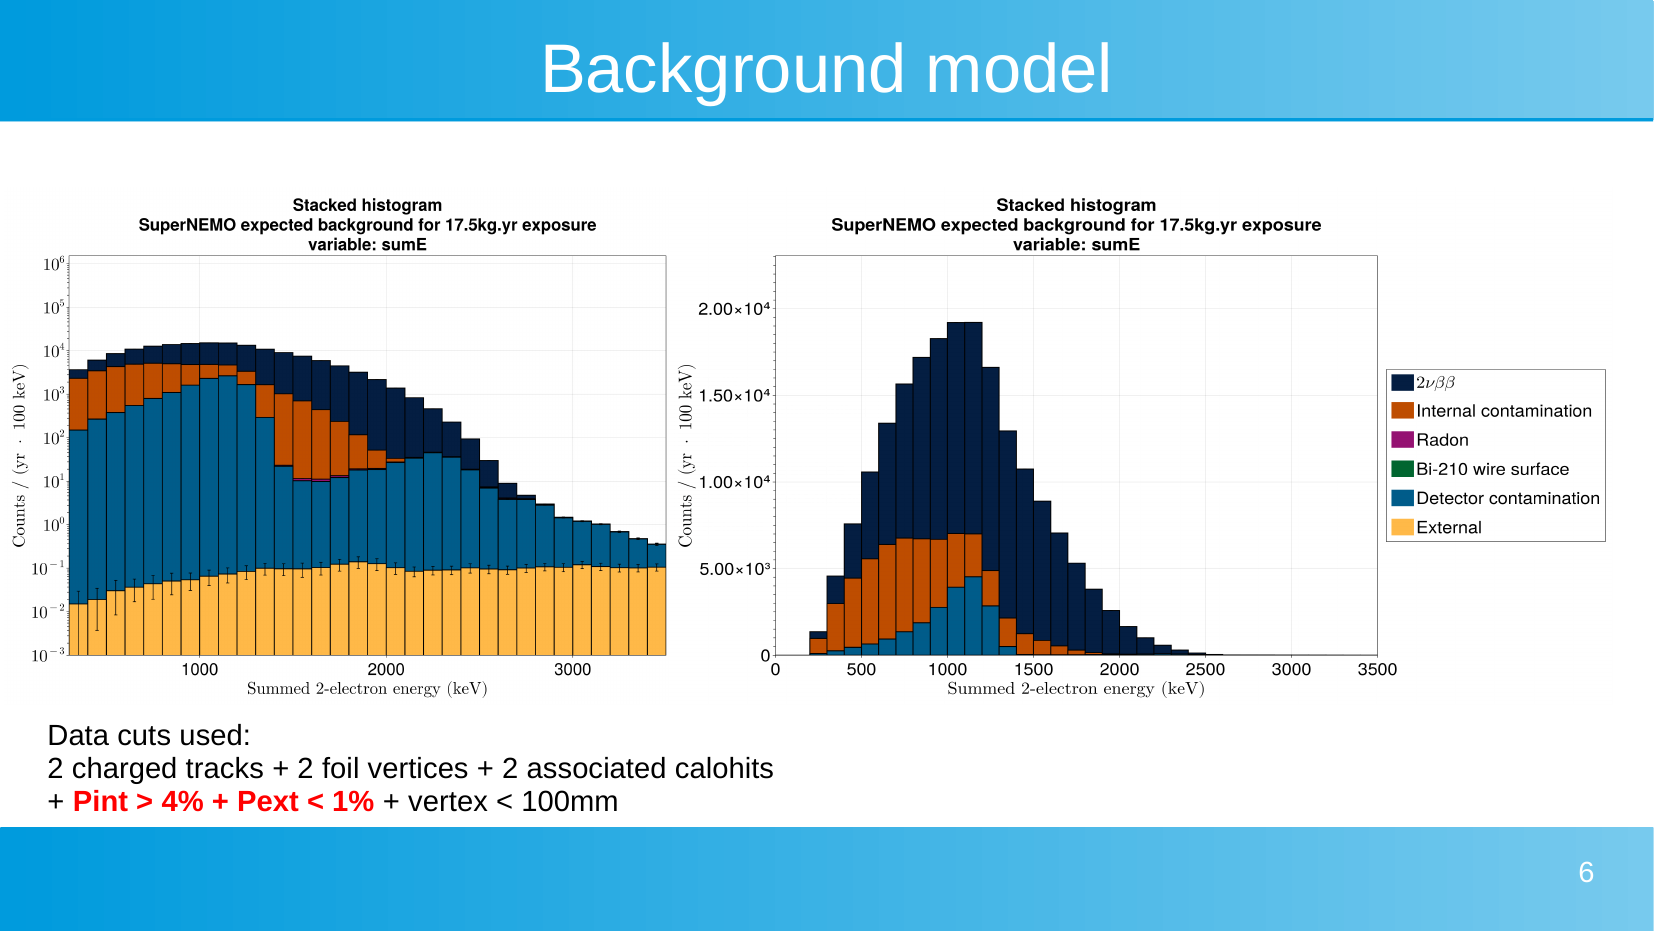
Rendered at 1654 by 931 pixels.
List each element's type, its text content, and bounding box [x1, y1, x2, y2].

picture [4, 187, 1613, 706]
text_box Data cuts used: 2 charged tracks + 2 foil vertices + 2 associated calohits + Pint > 4% + Pext < 1% + vertex < 100mm [32, 711, 788, 826]
title Background model [59, 29, 1595, 108]
